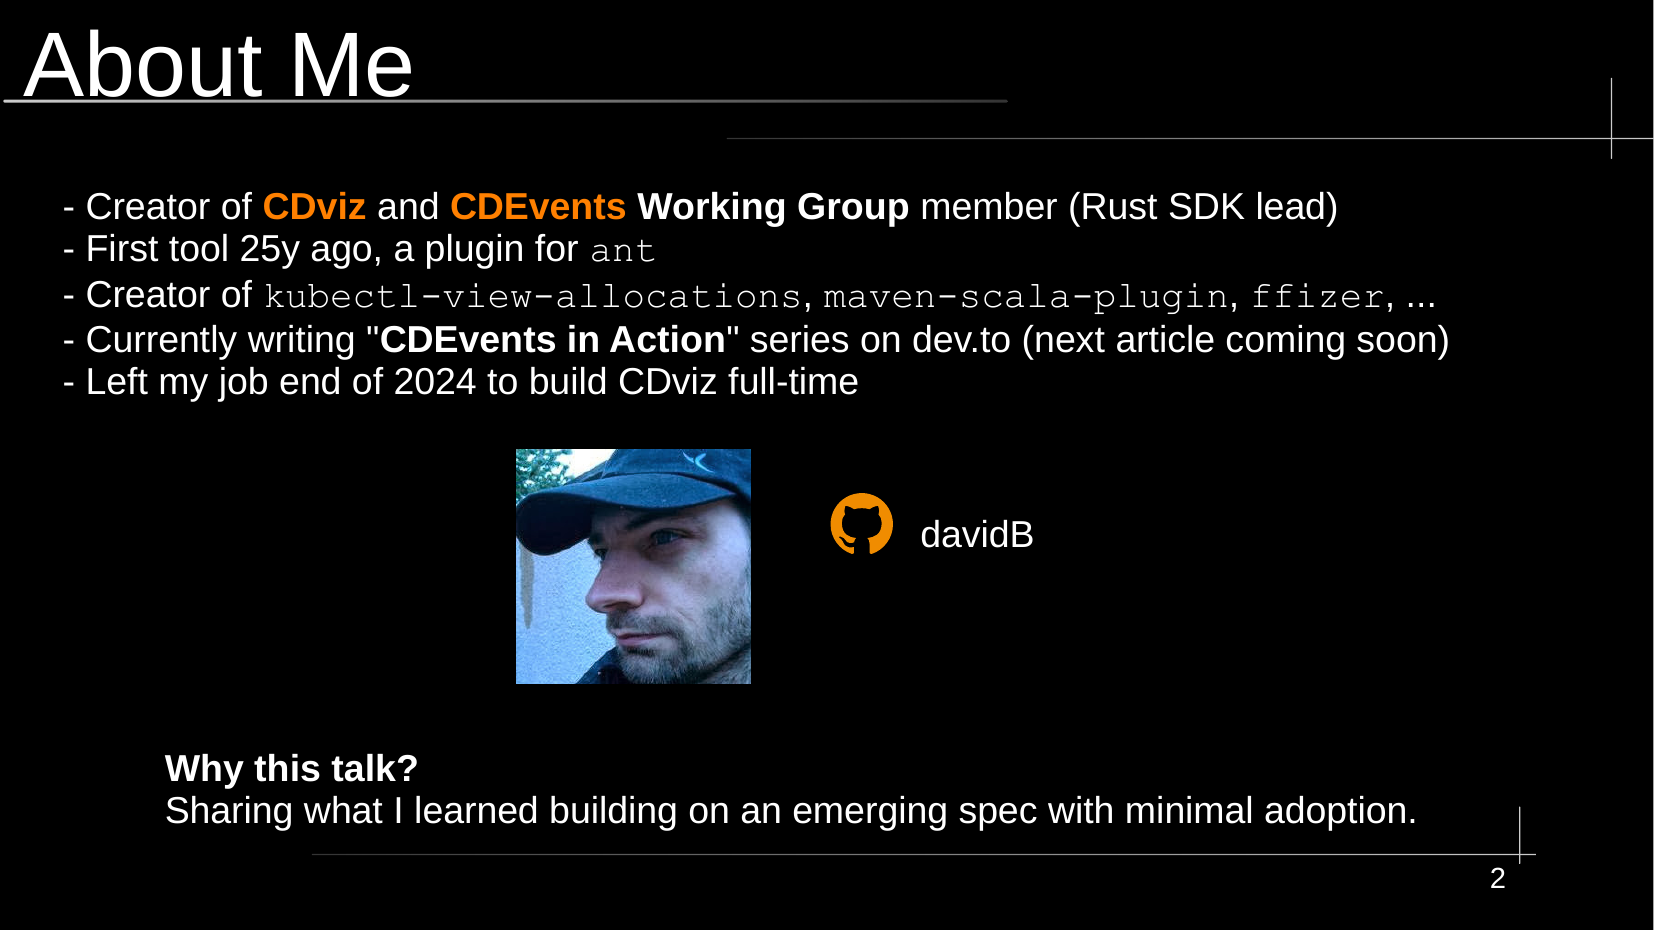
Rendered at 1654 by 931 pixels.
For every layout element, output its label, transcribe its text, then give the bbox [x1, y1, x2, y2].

text_box - Creator of CDviz and CDEvents Working Group member (Rust SDK lead) - First tool 25y ago, a plugin for ant - Creator of kubectl-view-allocations, maven-scala-plugin, ffizer, ... - Currently writing "CDEvents in Action" series on dev.to (next article coming soon) - Left my job end of 2024 to build CDviz full-time [48, 178, 1501, 451]
picture [516, 451, 751, 684]
text_box davidB [905, 505, 1051, 563]
picture [823, 486, 901, 563]
title About Me [23, 11, 1589, 119]
text_box Why this talk? Sharing what I learned building on an emerging spec with minimal adoption. [150, 740, 1463, 863]
